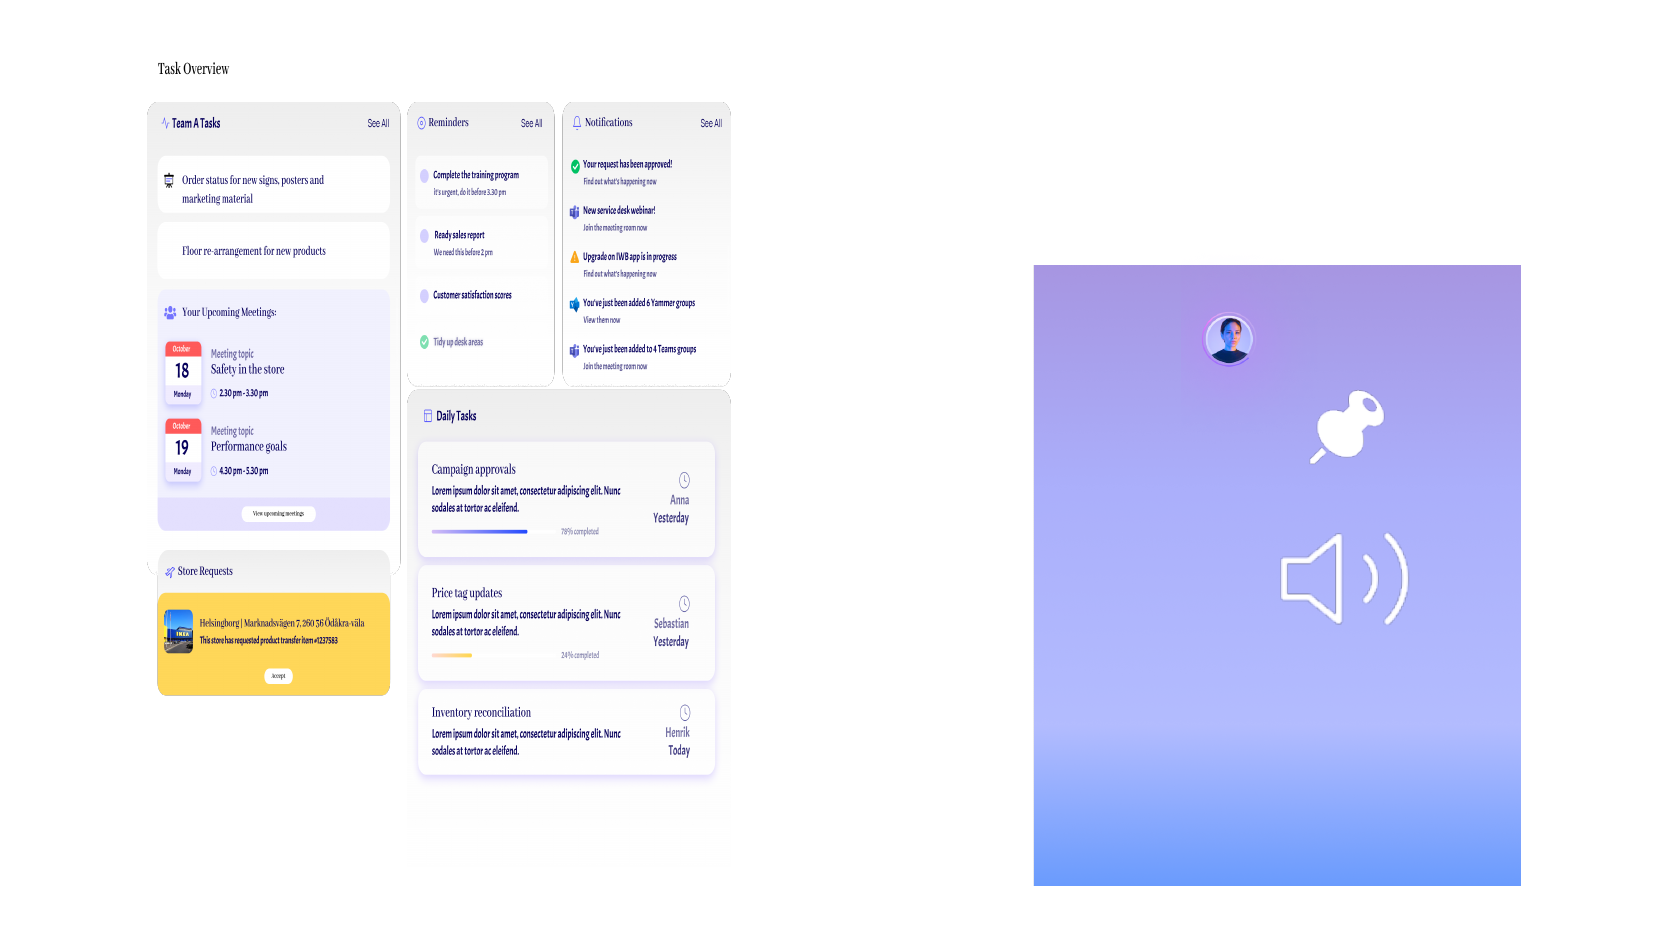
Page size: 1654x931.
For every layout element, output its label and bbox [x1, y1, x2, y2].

picture [147, 58, 731, 867]
picture [1033, 243, 1521, 886]
